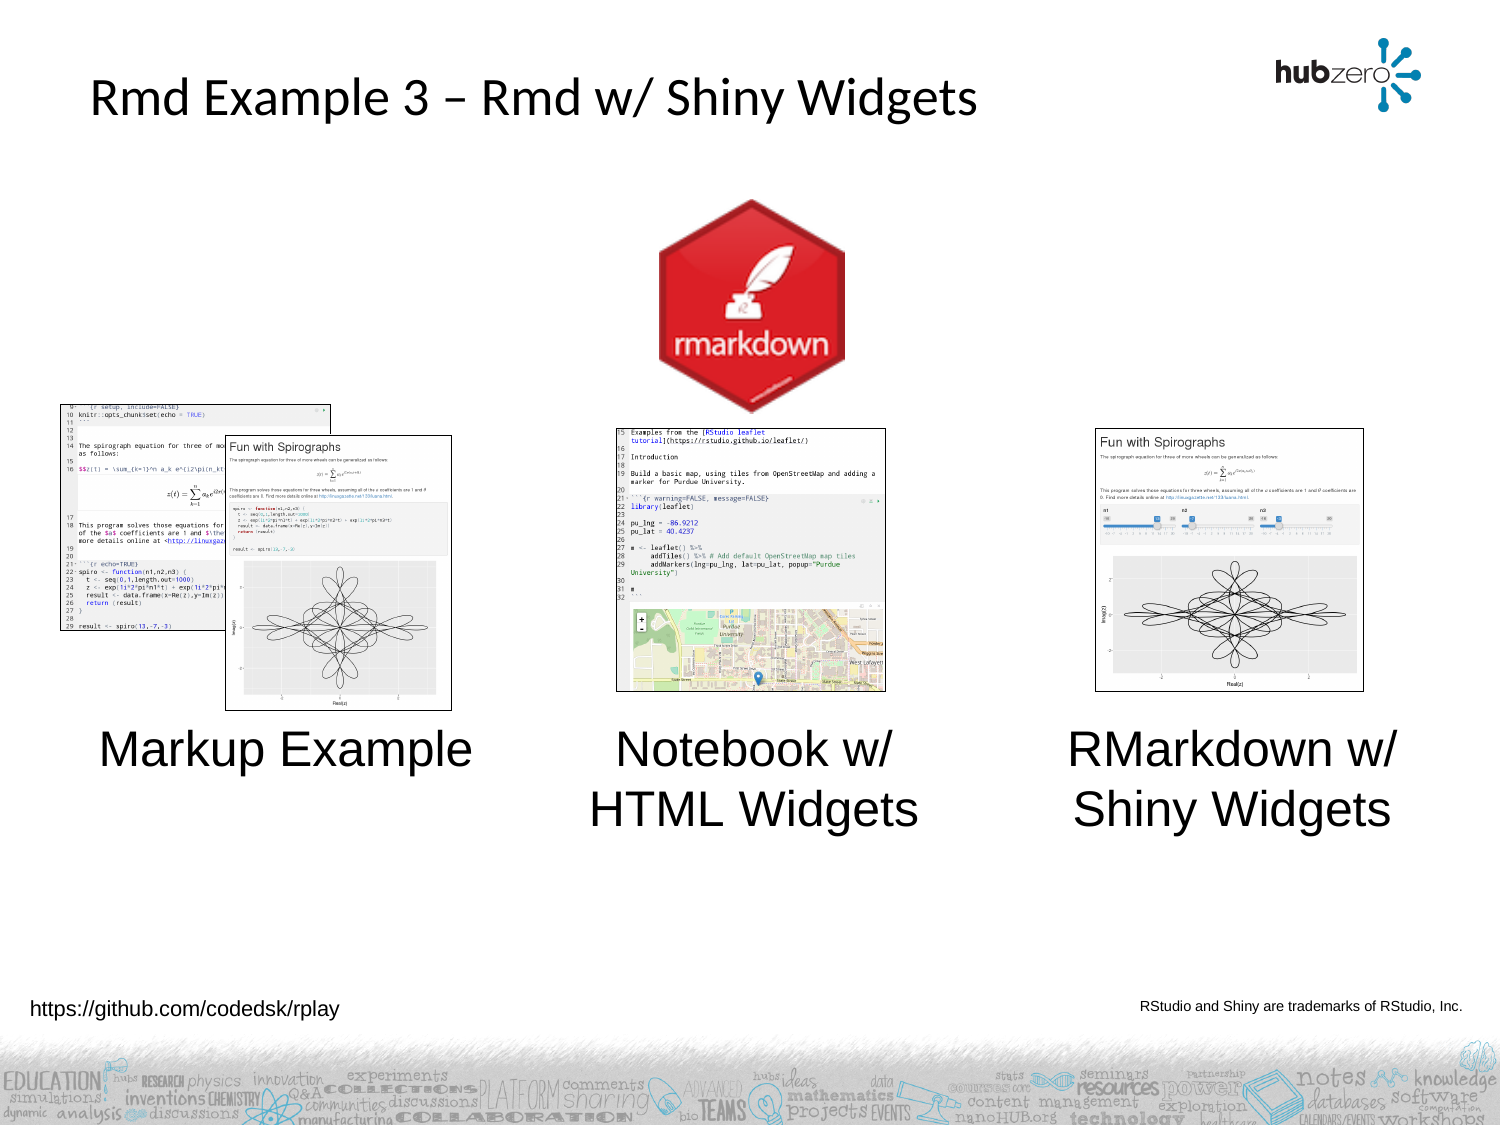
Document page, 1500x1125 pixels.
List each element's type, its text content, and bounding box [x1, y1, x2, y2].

text_box RStudio and Shiny are trademarks of RStudio, Inc. [1125, 990, 1478, 1023]
text_box https://github.com/codedsk/rplay [15, 986, 356, 1047]
picture [1095, 428, 1364, 692]
picture [616, 428, 886, 692]
title Rmd Example 3 – Rmd w/ Shiny Widgets [75, 44, 1426, 144]
picture [659, 199, 845, 414]
picture [1272, 35, 1424, 44]
text_box RMarkdown w/ Shiny Widgets [1052, 709, 1413, 845]
picture [60, 404, 452, 711]
text_box Notebook w/ HTML Widgets [573, 709, 933, 845]
text_box Markup Example [83, 709, 489, 785]
picture [0, 1034, 1500, 1125]
